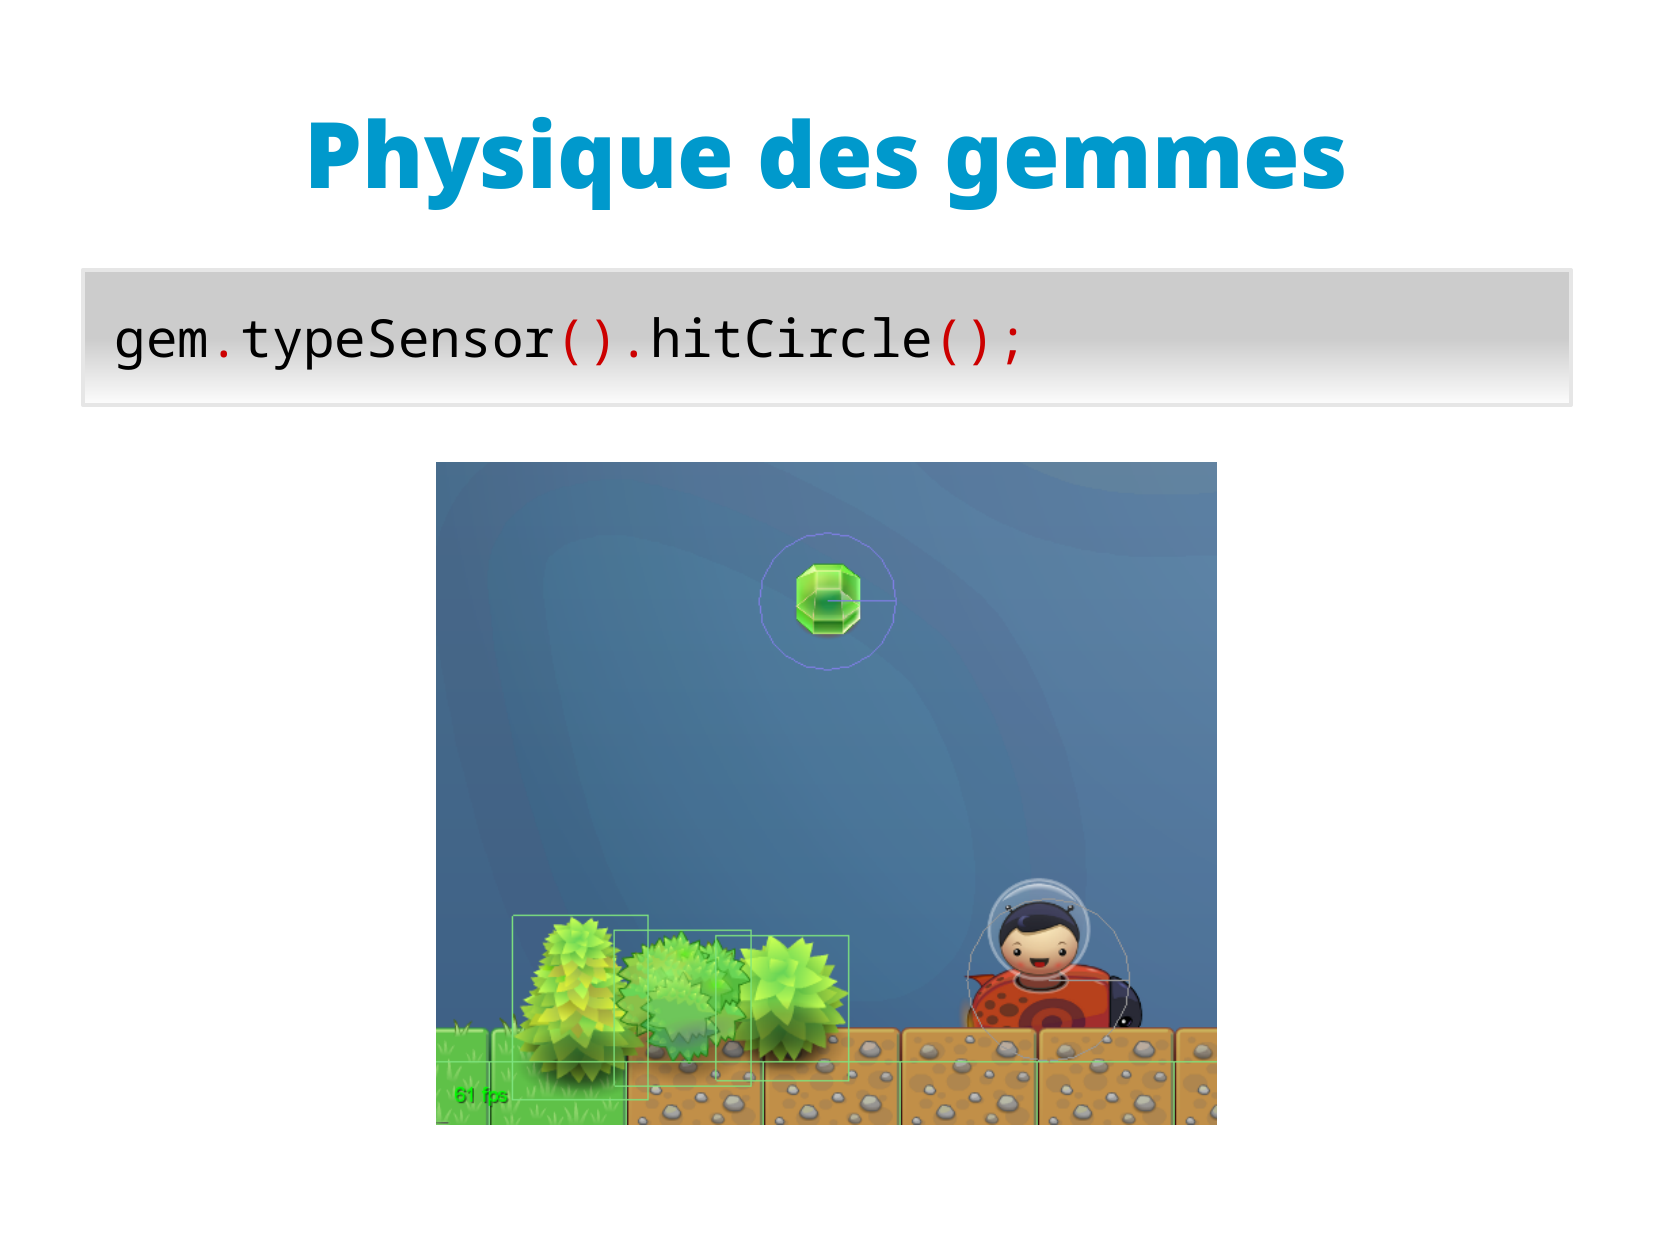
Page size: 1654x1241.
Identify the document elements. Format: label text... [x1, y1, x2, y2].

title Physique des gemmes [82, 49, 1571, 257]
picture [436, 462, 1217, 1126]
list gem.typeSensor().hitCircle(); [82, 270, 1571, 406]
